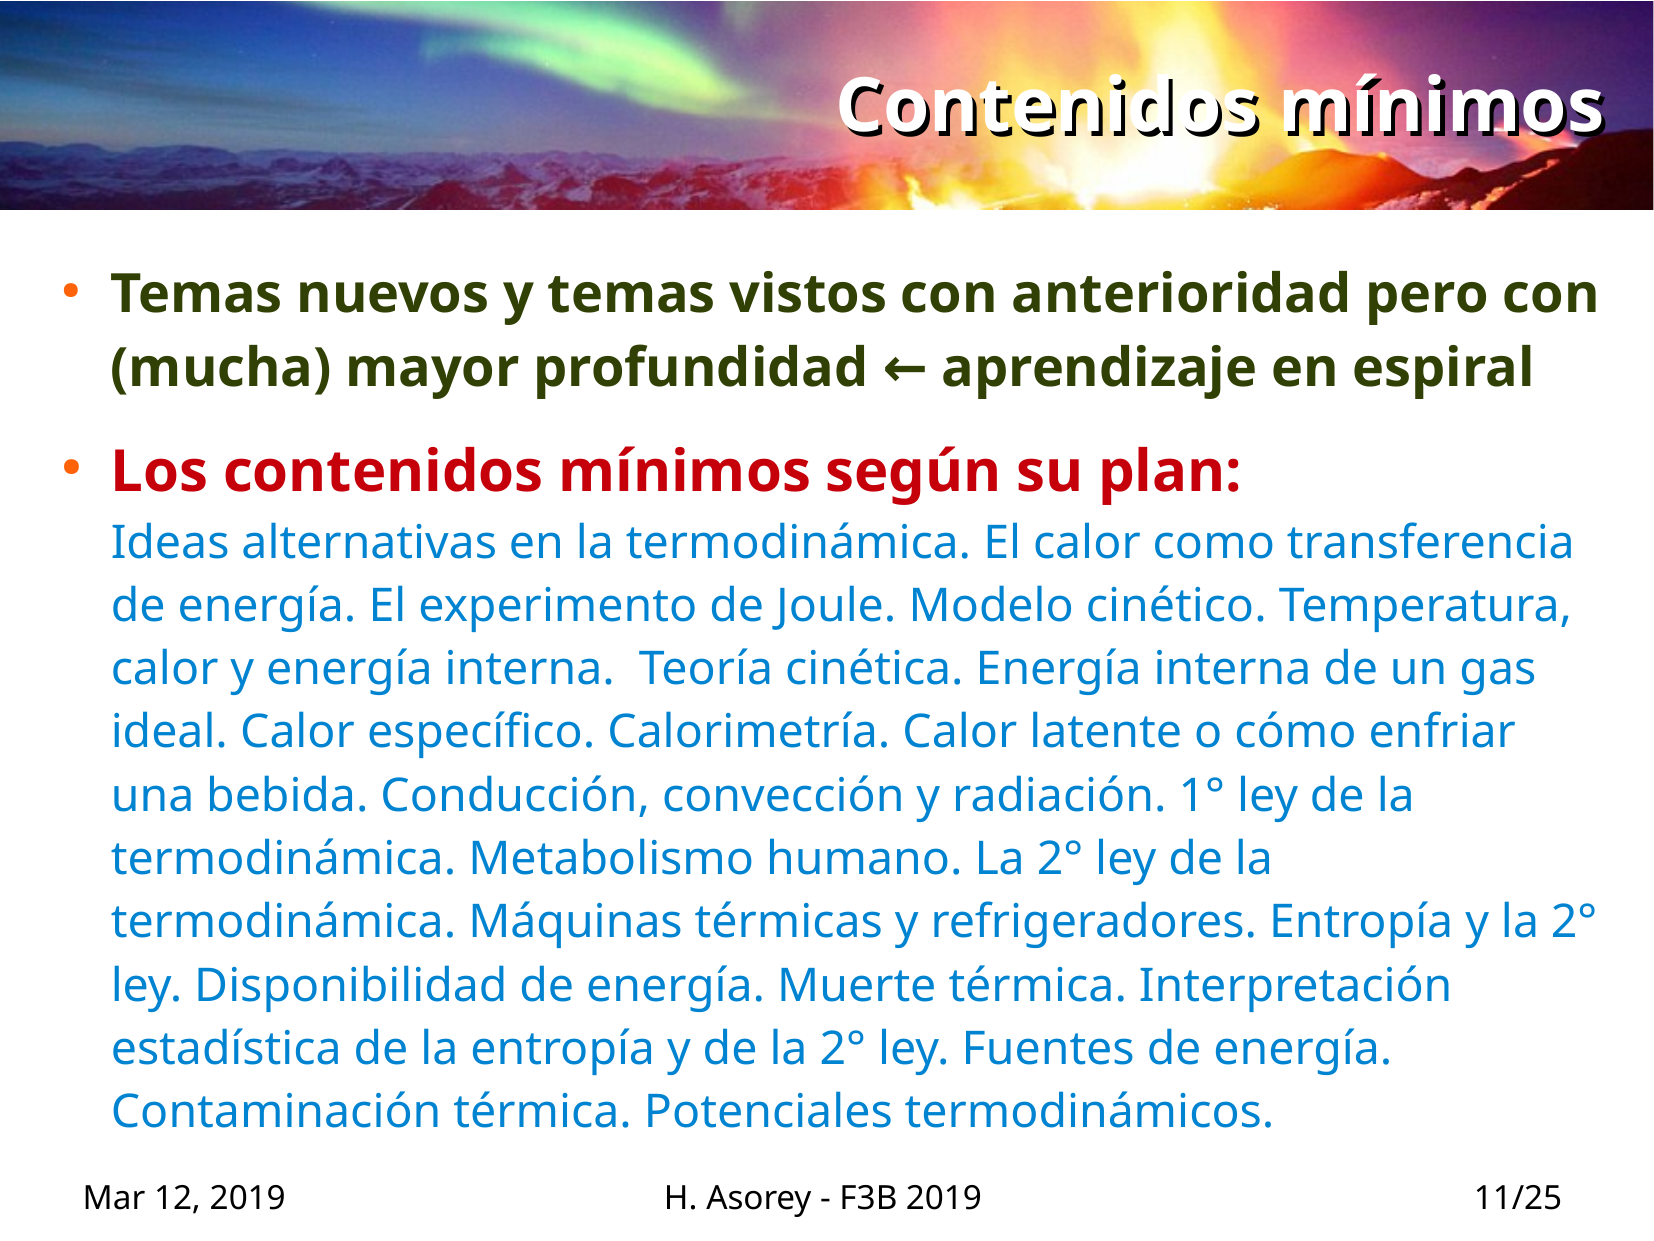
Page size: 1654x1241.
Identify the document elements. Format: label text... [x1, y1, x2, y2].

list Temas nuevos y temas vistos con anterioridad pero con (mucha) mayor profundidad ← aprendizaje en espiral Los contenidos mínimos según su plan: Ideas alternativas en la termodinámica. El calor como transferencia de energía. El experimento de Joule. Modelo cinético. Temperatura, calor y energía interna. Teoría cinética. Energía interna de un gas ideal. Calor específico. Calorimetría. Calor latente o cómo enfriar una bebida. Conducción, convección y radiación. 1° ley de la termodinámica. Metabolismo humano. La 2° ley de la termodinámica. Máquinas térmicas y refrigeradores. Entropía y la 2° ley. Disponibilidad de energía. Muerte térmica. Interpretación estadística de la entropía y de la 2° ley. Fuentes de energía. Contaminación térmica. Potenciales termodinámicos. [45, 255, 1606, 1156]
title Contenidos mínimos [45, 15, 1606, 191]
picture [0, 1, 1654, 210]
